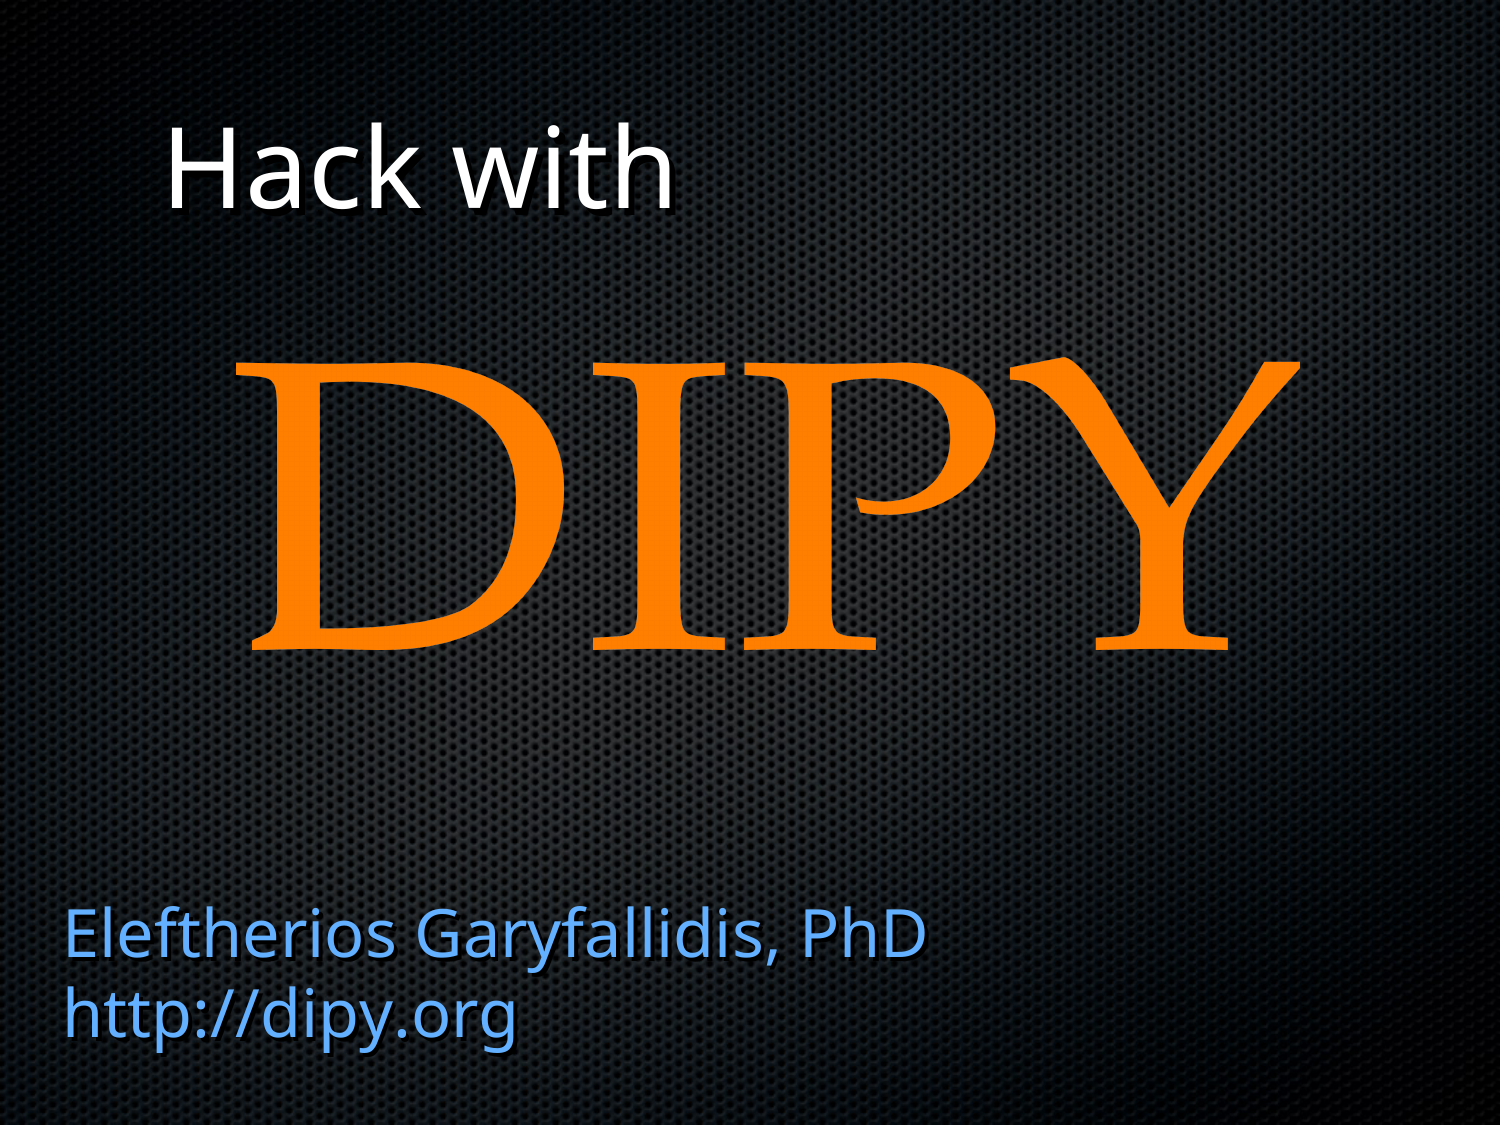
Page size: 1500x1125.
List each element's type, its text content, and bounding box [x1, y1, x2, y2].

picture [0, 0, 1500, 1125]
title Hack with [153, 0, 1205, 780]
list Eleftherios Garyfallidis, PhD http://dipy.org [54, 882, 1465, 1125]
